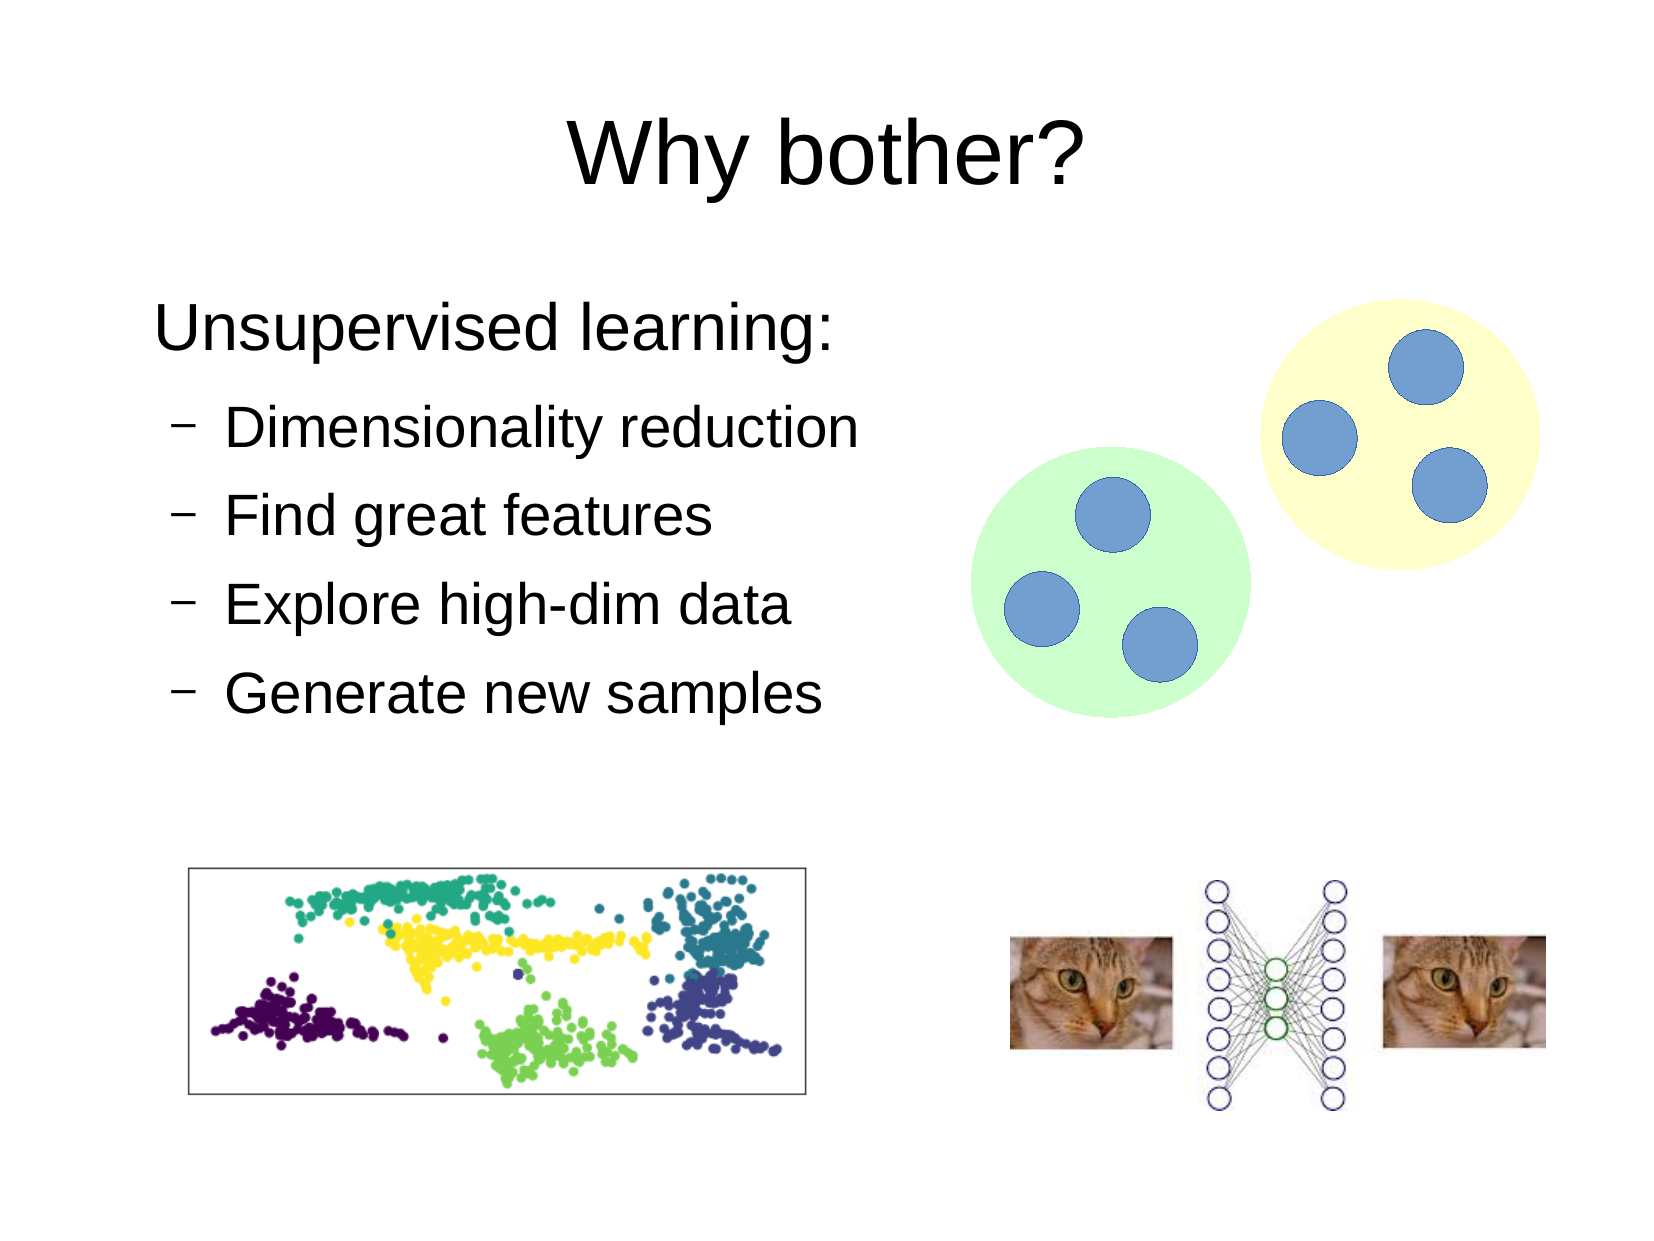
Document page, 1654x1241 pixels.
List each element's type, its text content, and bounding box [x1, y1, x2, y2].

list Unsupervised learning: Dimensionality reduction Find great features Explore high-dim data Generate new samples [82, 290, 1571, 1241]
picture [173, 854, 819, 1109]
picture [1010, 880, 1546, 1111]
text_box [1260, 299, 1540, 570]
text_box [971, 447, 1251, 718]
title Why bother? [82, 49, 1571, 257]
